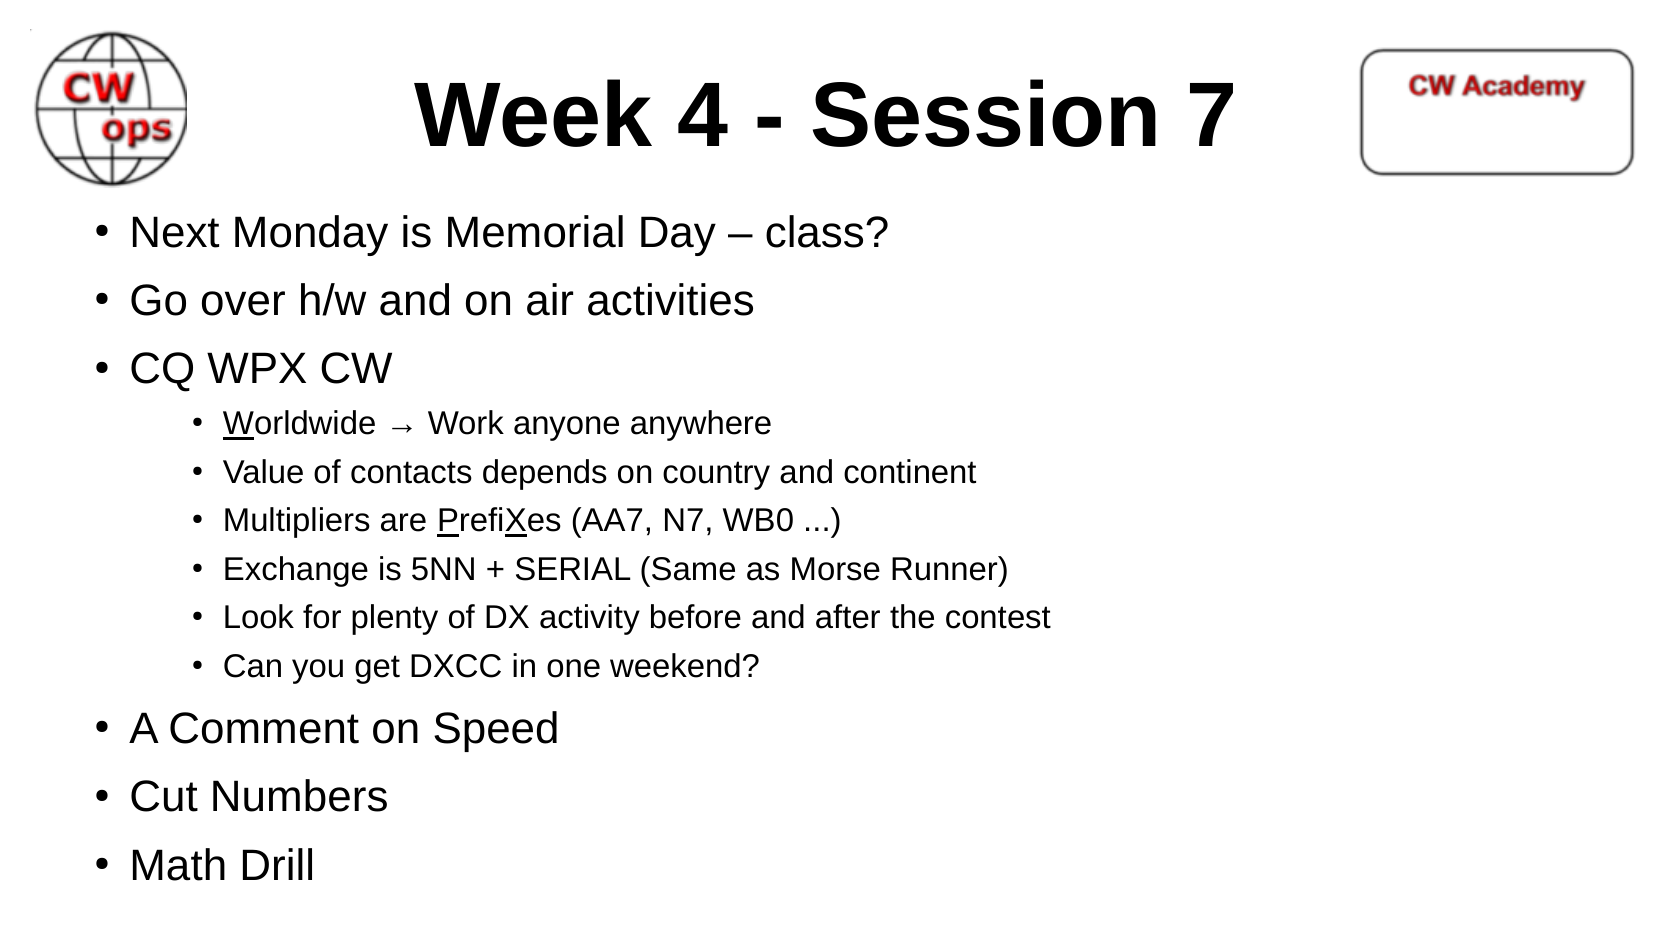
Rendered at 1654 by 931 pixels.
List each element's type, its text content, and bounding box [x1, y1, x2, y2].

picture [1571, 37, 1640, 186]
picture [30, 29, 187, 194]
title Week 4 - Session 7 [82, 37, 1571, 193]
list Next Monday is Memorial Day – class? Go over h/w and on air activities CQ WPX CW Worldwide → Work anyone anywhere Value of contacts depends on country and continent Multipliers are PrefiXes (AA7, N7, WB0 ...) Exchange is 5NN + SERIAL (Same as Morse Runner) Look for plenty of DX activity before and after the contest Can you get DXCC in one weekend? A Comment on Speed Cut Numbers Math Drill [82, 207, 1571, 897]
